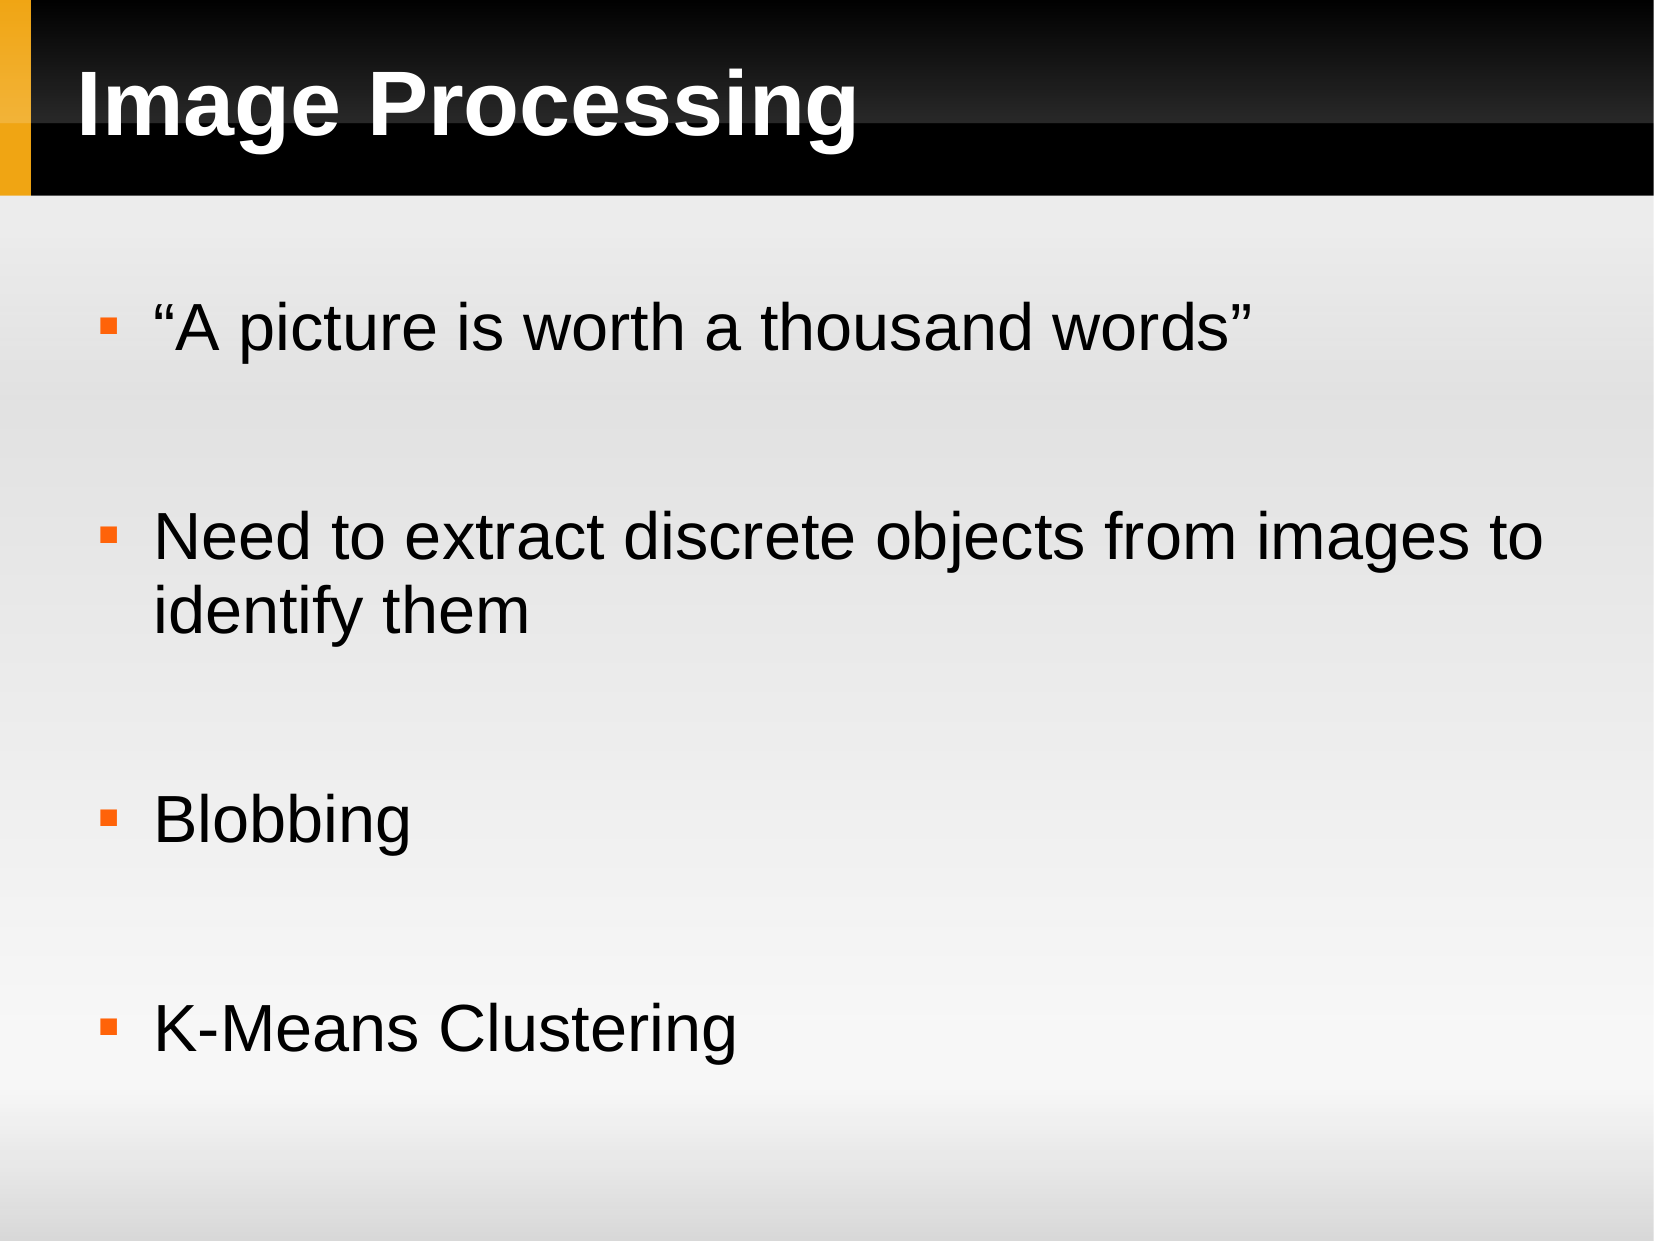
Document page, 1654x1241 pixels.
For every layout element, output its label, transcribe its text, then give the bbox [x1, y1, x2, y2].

list “A picture is worth a thousand words” Need to extract discrete objects from images to identify them Blobbing K-Means Clustering [82, 290, 1571, 1109]
title Image Processing [76, 0, 1565, 208]
picture [0, 0, 1654, 1241]
